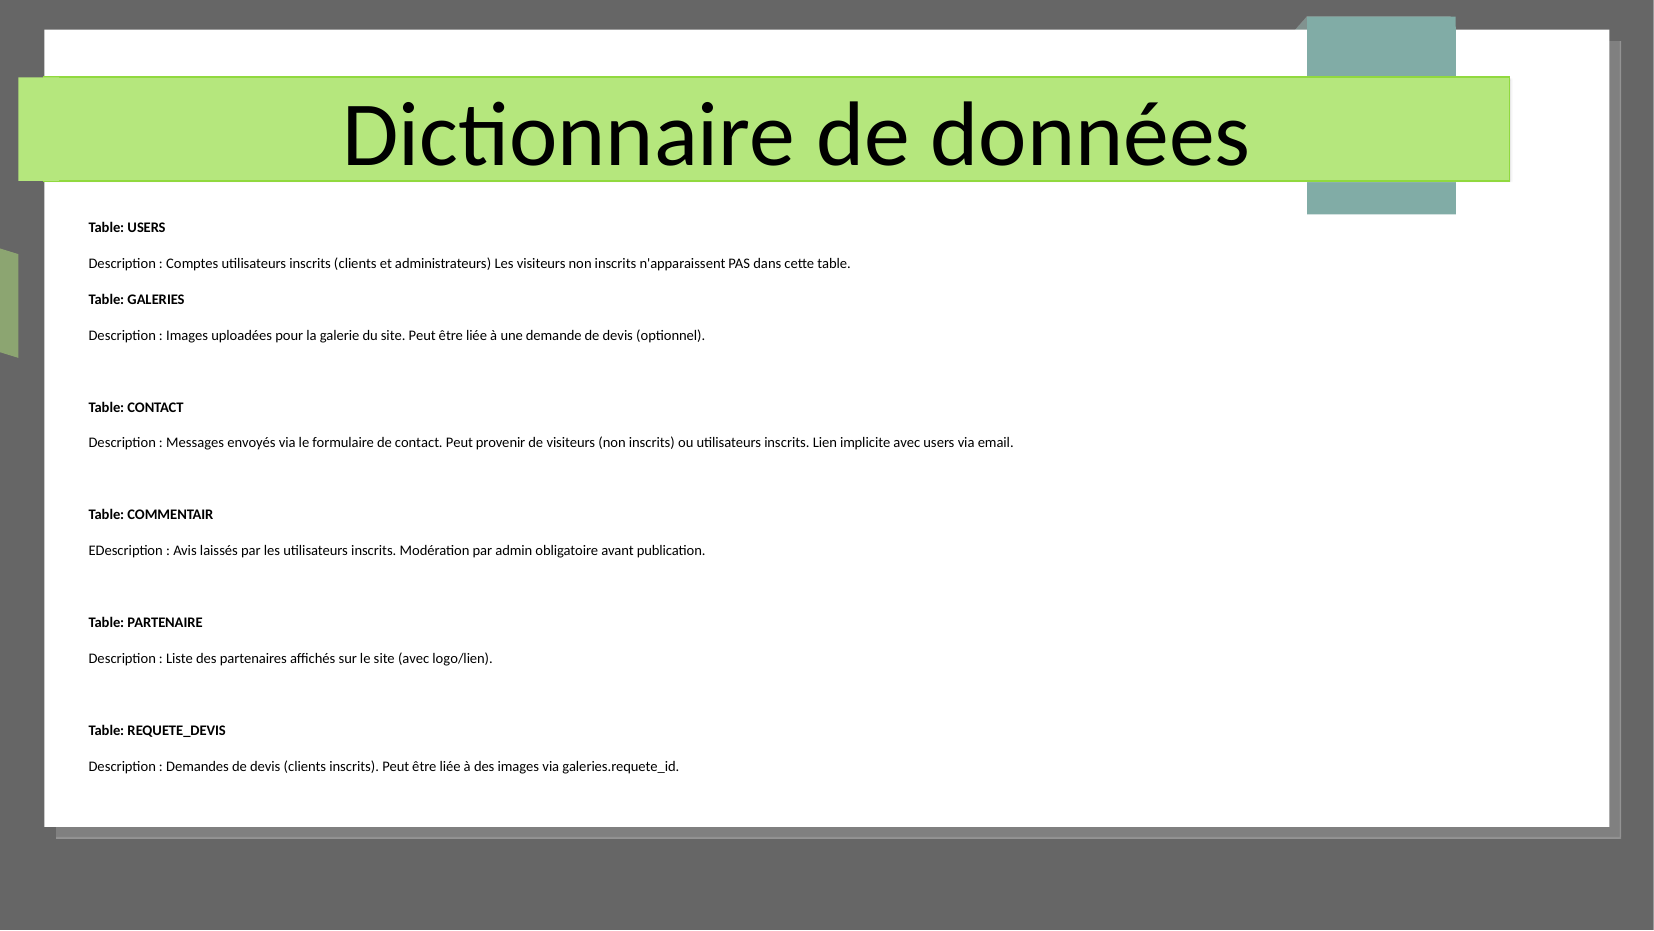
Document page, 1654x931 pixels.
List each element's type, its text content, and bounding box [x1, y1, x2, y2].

title Dictionnaire de données [88, 73, 1506, 178]
list Table: USERS Description : Comptes utilisateurs inscrits (clients et administrateurs) Les visiteurs non inscrits n'apparaissent PAS dans cette table. Table: GALERIES Description : Images uploadées pour la galerie du site. Peut être liée à une demande de devis (optionnel). Table: CONTACT Description : Messages envoyés via le formulaire de contact. Peut provenir de visiteurs (non inscrits) ou utilisateurs inscrits. Lien implicite avec users via email. Table: COMMENTAIR EDescription : Avis laissés par les utilisateurs inscrits. Modération par admin obligatoire avant publication. Table: PARTENAIRE Description : Liste des partenaires affichés sur le site (avec logo/lien). Table: REQUETE_DEVIS Description : Demandes de devis (clients inscrits). Peut être liée à des images via galeries.requete_id. [88, 221, 1565, 813]
